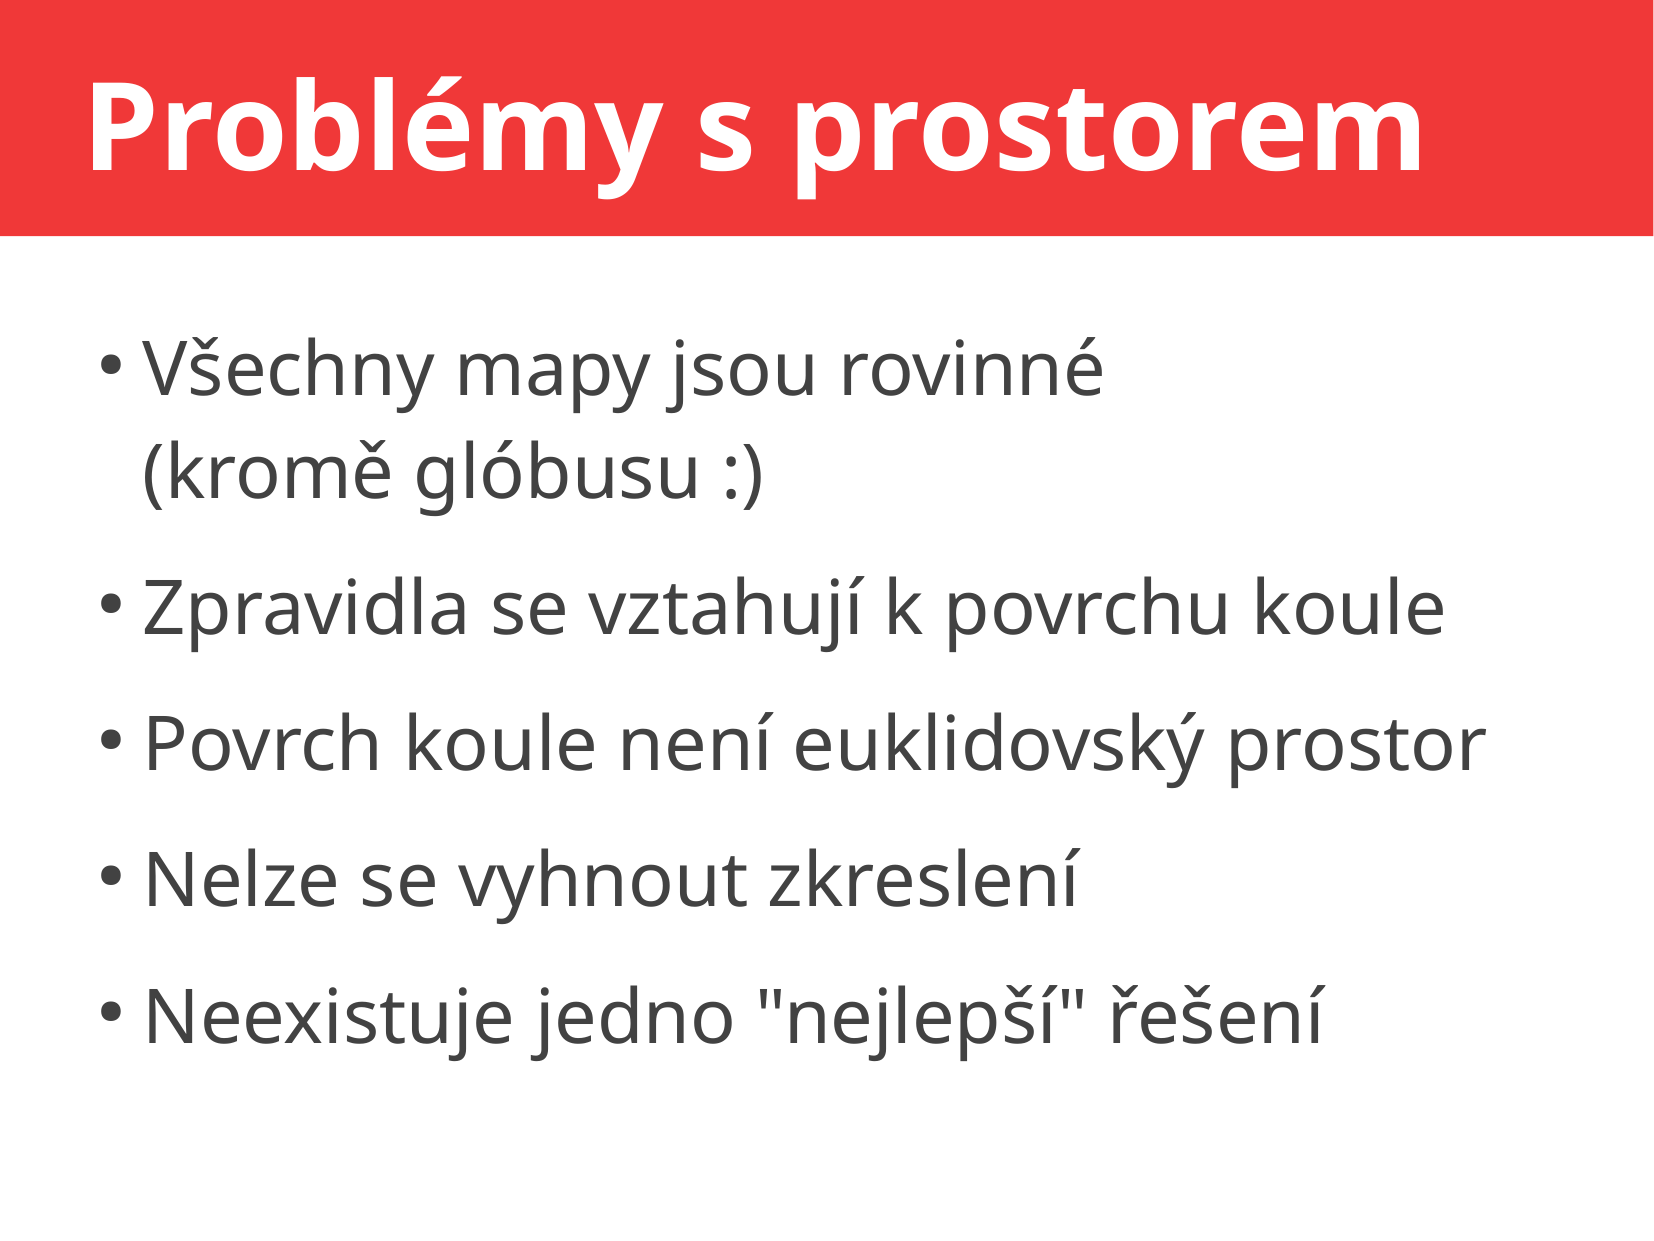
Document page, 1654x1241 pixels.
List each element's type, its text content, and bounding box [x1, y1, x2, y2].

list Všechny mapy jsou rovinné (kromě glóbusu :) Zpravidla se vztahují k povrchu koule Povrch koule není euklidovský prostor Nelze se vyhnout zkreslení Neexistuje jedno "nejlepší" řešení [82, 314, 1563, 1080]
title Problémy s prostorem [82, 19, 1571, 227]
